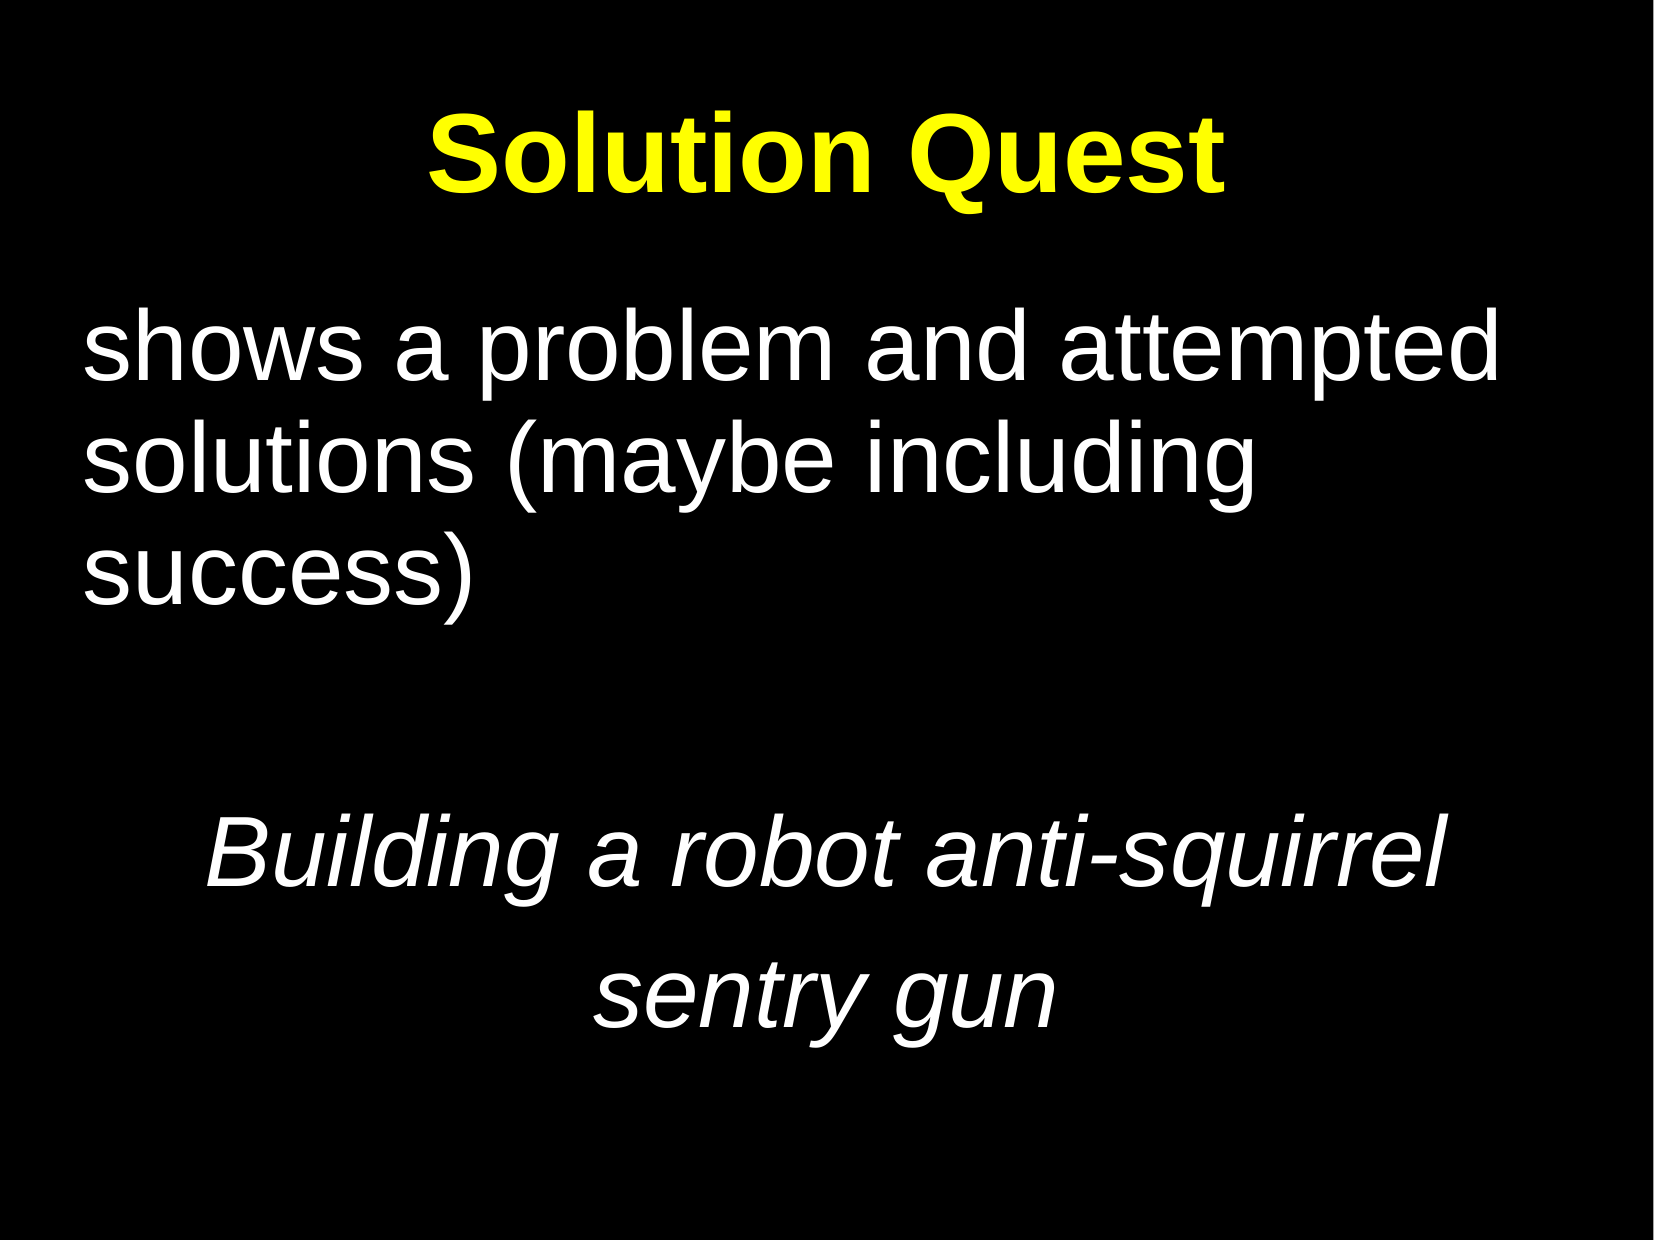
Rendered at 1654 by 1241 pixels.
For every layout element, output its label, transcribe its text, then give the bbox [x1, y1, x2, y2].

list shows a problem and attempted solutions (maybe including success) Building a robot anti-squirrel sentry gun [82, 290, 1571, 1109]
title Solution Quest [82, 49, 1571, 257]
